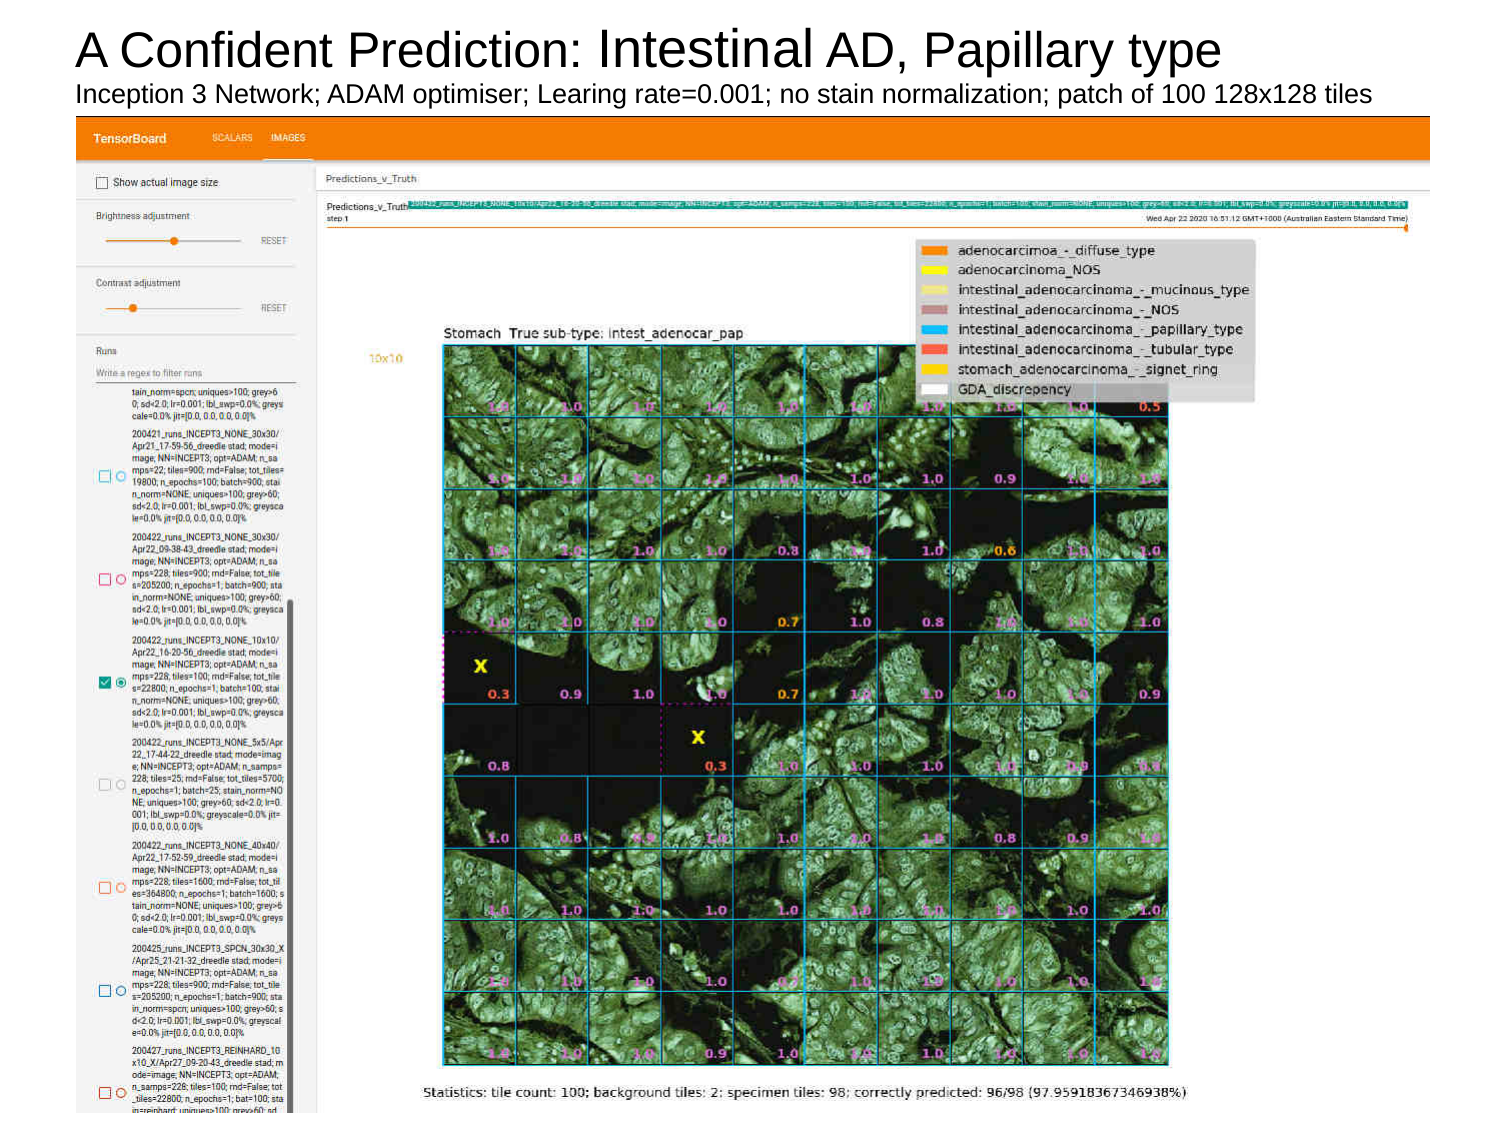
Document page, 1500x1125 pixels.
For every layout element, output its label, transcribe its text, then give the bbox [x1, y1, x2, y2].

picture [76, 116, 1430, 1113]
title A Confident Prediction: Intestinal AD, Papillary type Inception 3 Network; ADAM optimiser; Learing rate=0.001; no stain normalization; patch of 100 128x128 tiles [75, 9, 1465, 118]
